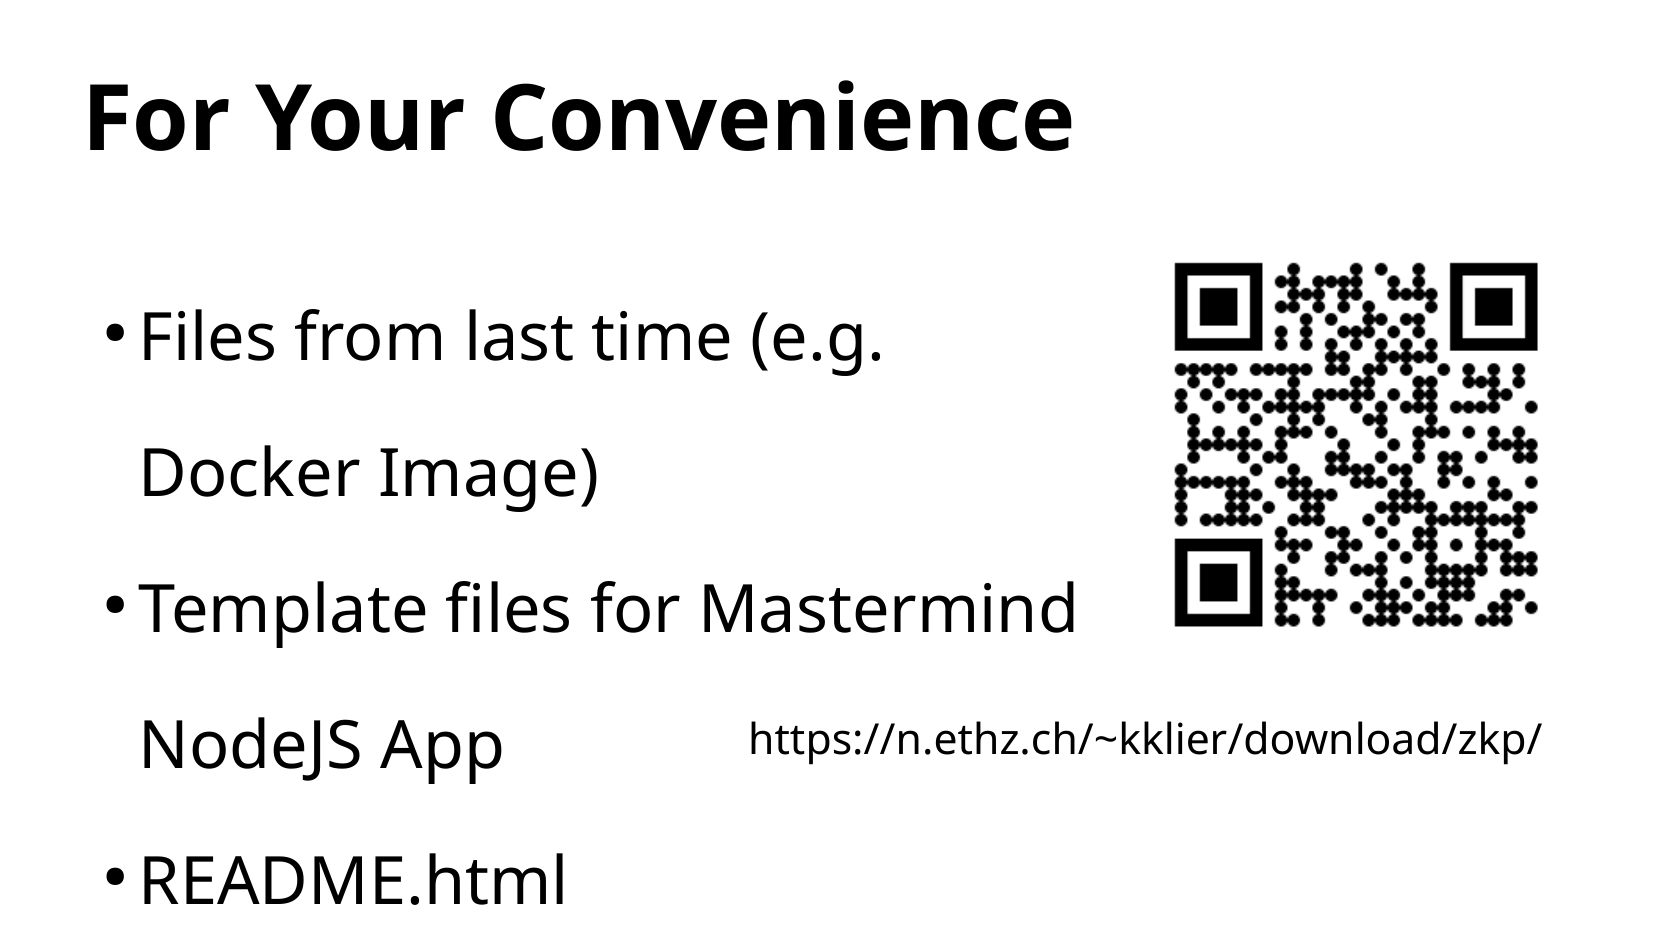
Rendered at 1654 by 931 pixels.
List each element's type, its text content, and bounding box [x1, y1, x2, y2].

picture [1122, 210, 1591, 680]
title For Your Convenience [82, 37, 1571, 193]
text_box Files from last time (e.g. Docker Image) Template files for Mastermind NodeJS App README.html [88, 236, 1123, 625]
list https://n.ethz.ch/~kklier/download/zkp/ [702, 708, 1595, 768]
